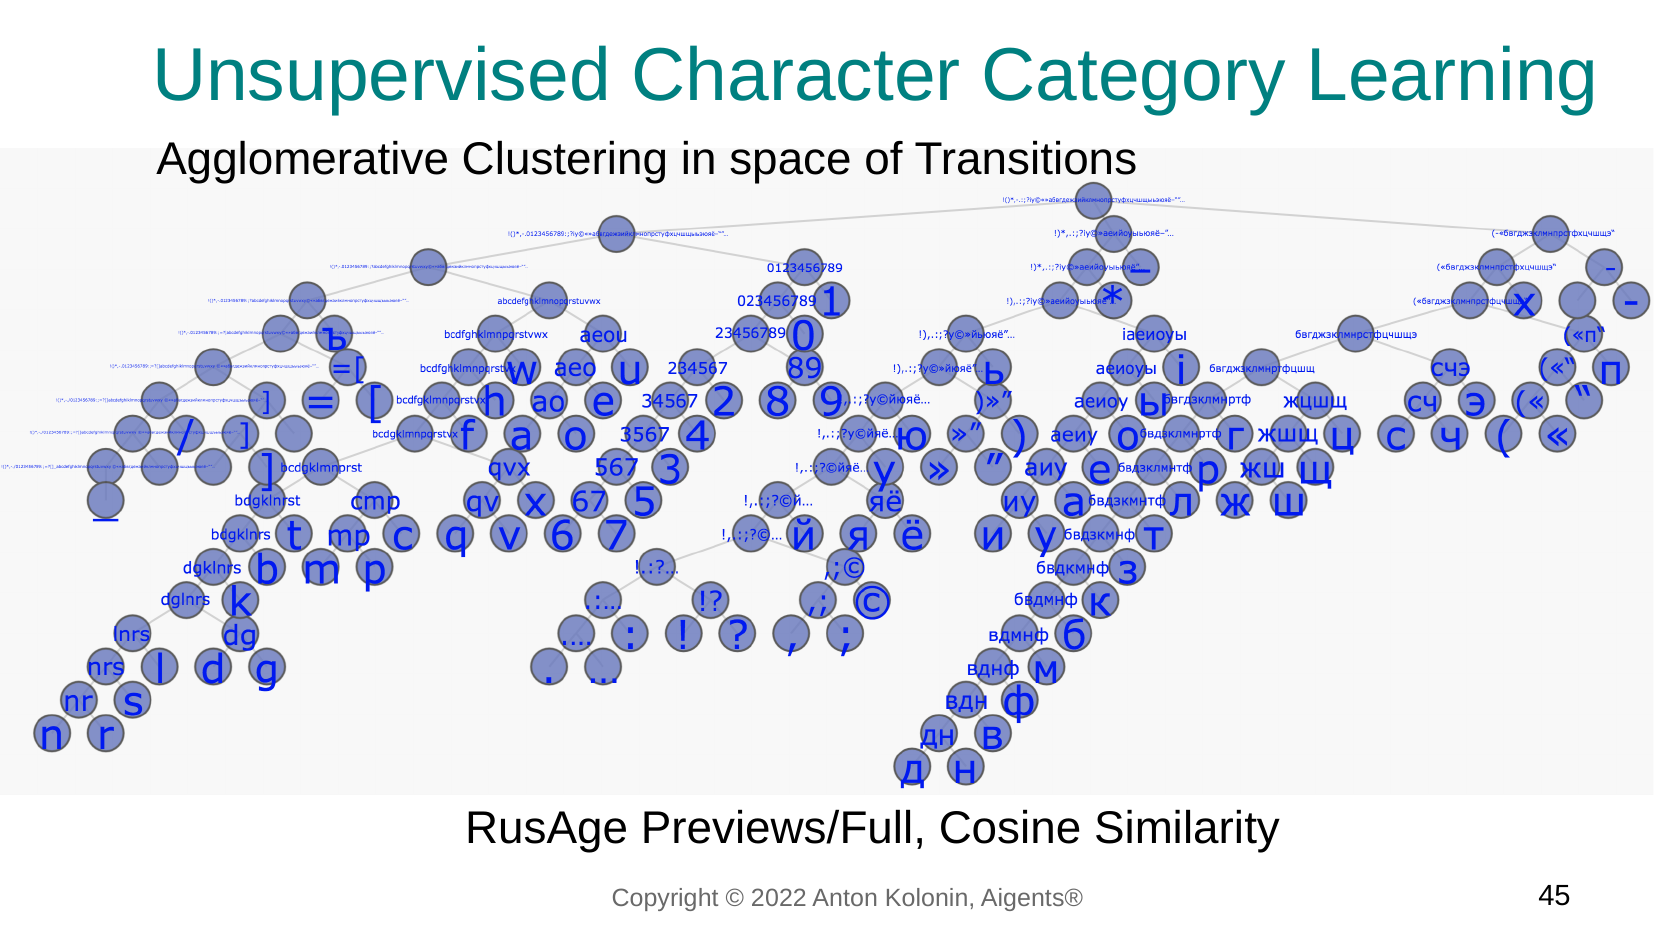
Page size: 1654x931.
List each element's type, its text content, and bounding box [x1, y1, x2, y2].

picture [0, 148, 1654, 796]
text_box Agglomerative Clustering in space of Transitions [141, 125, 1200, 210]
text_box Unsupervised Character Category Learning [24, 5, 1654, 142]
text_box RusAge Previews/Full, Cosine Similarity [450, 796, 1309, 879]
